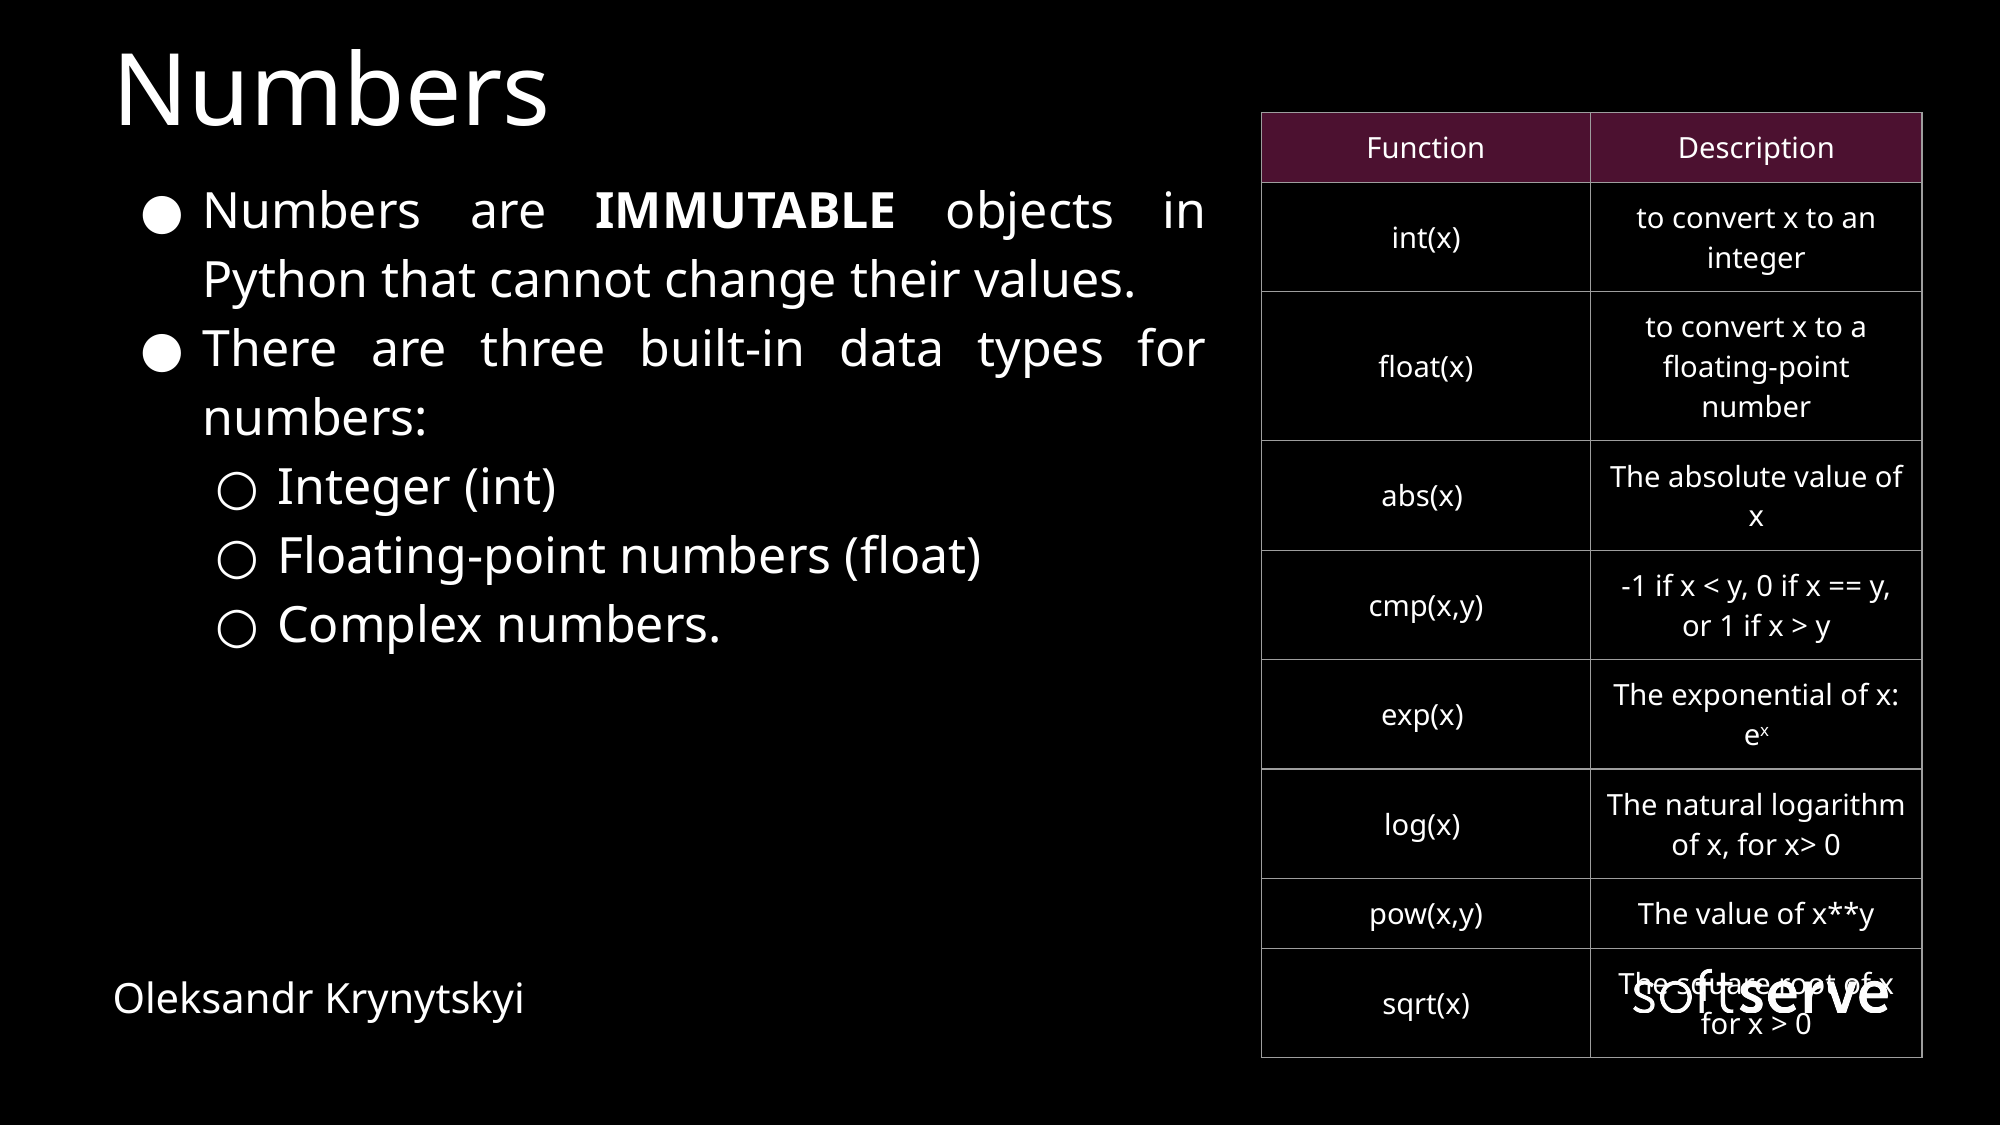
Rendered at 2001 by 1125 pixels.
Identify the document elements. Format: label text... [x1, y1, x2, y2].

table_cell log(x) [1262, 770, 1590, 878]
table_cell int(x) [1262, 183, 1590, 291]
table_cell sqrt(x) [1262, 949, 1590, 1057]
table_cell to convert x to an integer [1591, 183, 1921, 291]
table_cell -1 if x < y, 0 if x == y, or 1 if x > y [1591, 551, 1921, 659]
list Oleksandr Krynytskyi [112, 970, 682, 1019]
table_cell cmp(x,y) [1262, 551, 1590, 659]
title Numbers [112, 33, 1888, 154]
table_cell abs(x) [1262, 441, 1590, 550]
table_cell exp(x) [1262, 660, 1590, 768]
table_cell The square root of x for x > 0 [1591, 949, 1921, 1057]
text_box Numbers are IMMUTABLE objects in Python that cannot change their values. There are three built-in data types for numbers: Integer (int) Floating-point numbers (float) Complex numbers. [112, 154, 1261, 900]
table_cell to convert x to a floating-point number [1591, 292, 1921, 440]
table_cell The natural logarithm of x, for x> 0 [1591, 770, 1921, 878]
table_header Description [1591, 113, 1921, 182]
table_cell The exponential of x: ex [1591, 660, 1921, 768]
table_cell pow(x,y) [1262, 879, 1590, 948]
table_cell The absolute value of x [1591, 441, 1921, 550]
table_cell The value of x**y [1591, 879, 1921, 948]
table_cell float(x) [1262, 292, 1590, 440]
table_header Function [1262, 113, 1590, 182]
